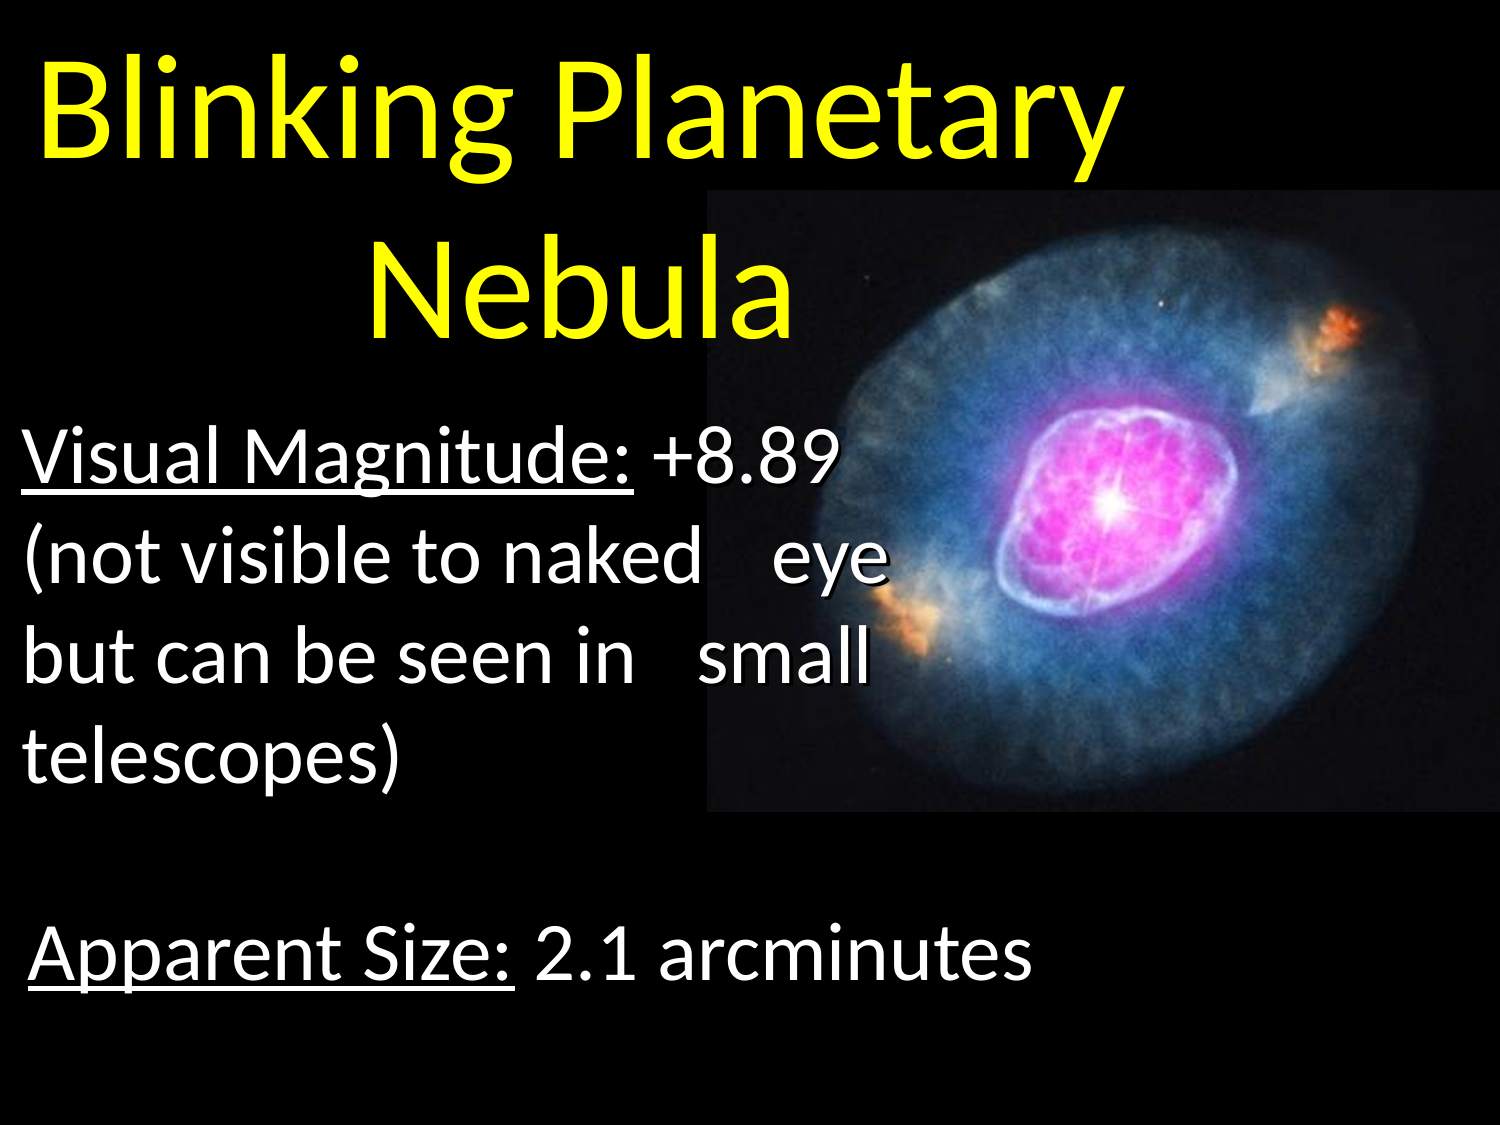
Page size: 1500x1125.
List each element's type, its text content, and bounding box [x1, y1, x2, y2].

picture [707, 190, 1500, 812]
text_box Blinking Planetary Nebula [0, 1, 1163, 381]
text_box Visual Magnitude: +8.89 (not visible to naked eye but can be seen in small telescopes) [6, 392, 982, 812]
text_box Apparent Size: 2.1 arcminutes [12, 889, 1471, 1006]
